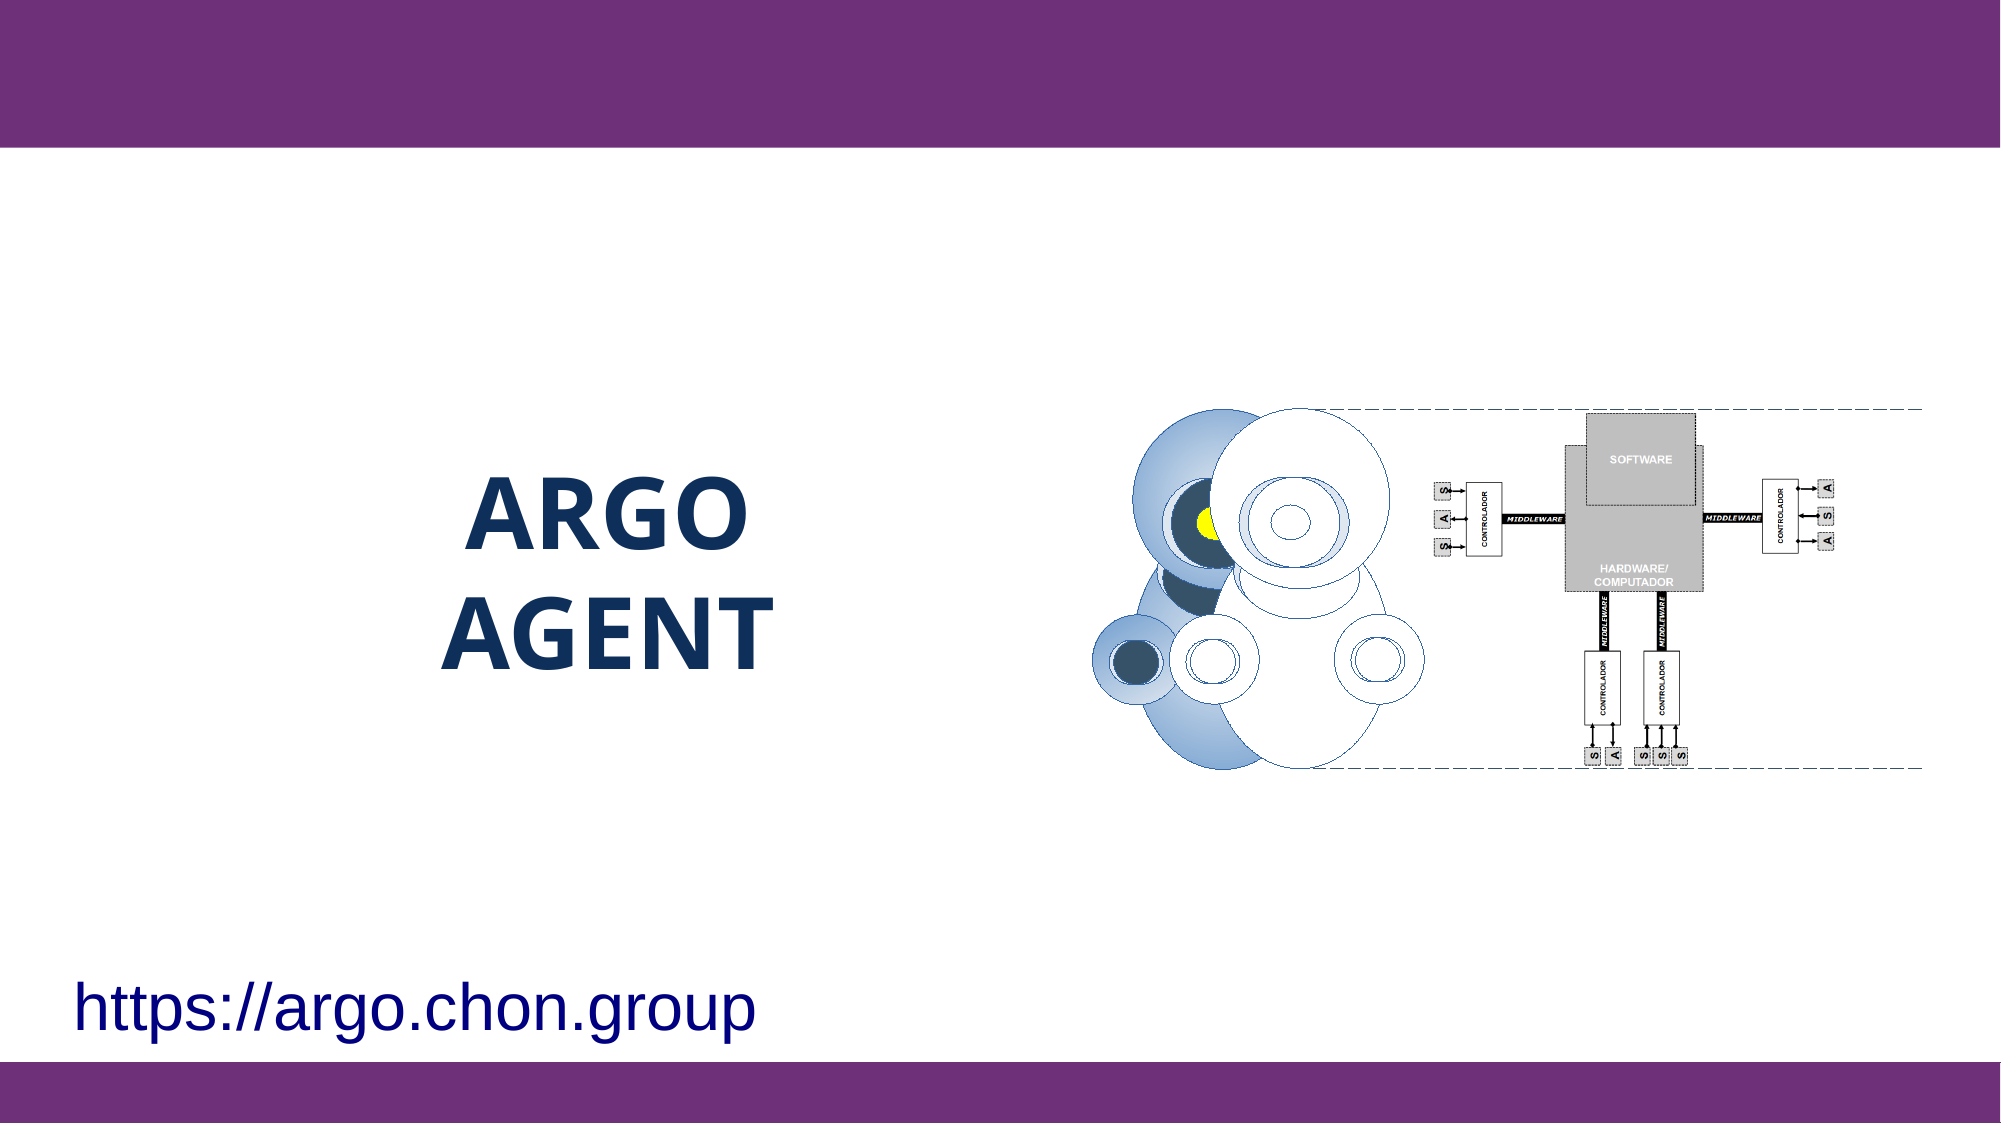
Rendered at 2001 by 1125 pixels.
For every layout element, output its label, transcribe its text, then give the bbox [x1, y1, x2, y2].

picture [1428, 395, 1843, 774]
text_box ARGO AGENT [103, 441, 1115, 697]
text_box https://argo.chon.group [59, 962, 809, 1053]
text_box [1092, 408, 1425, 770]
